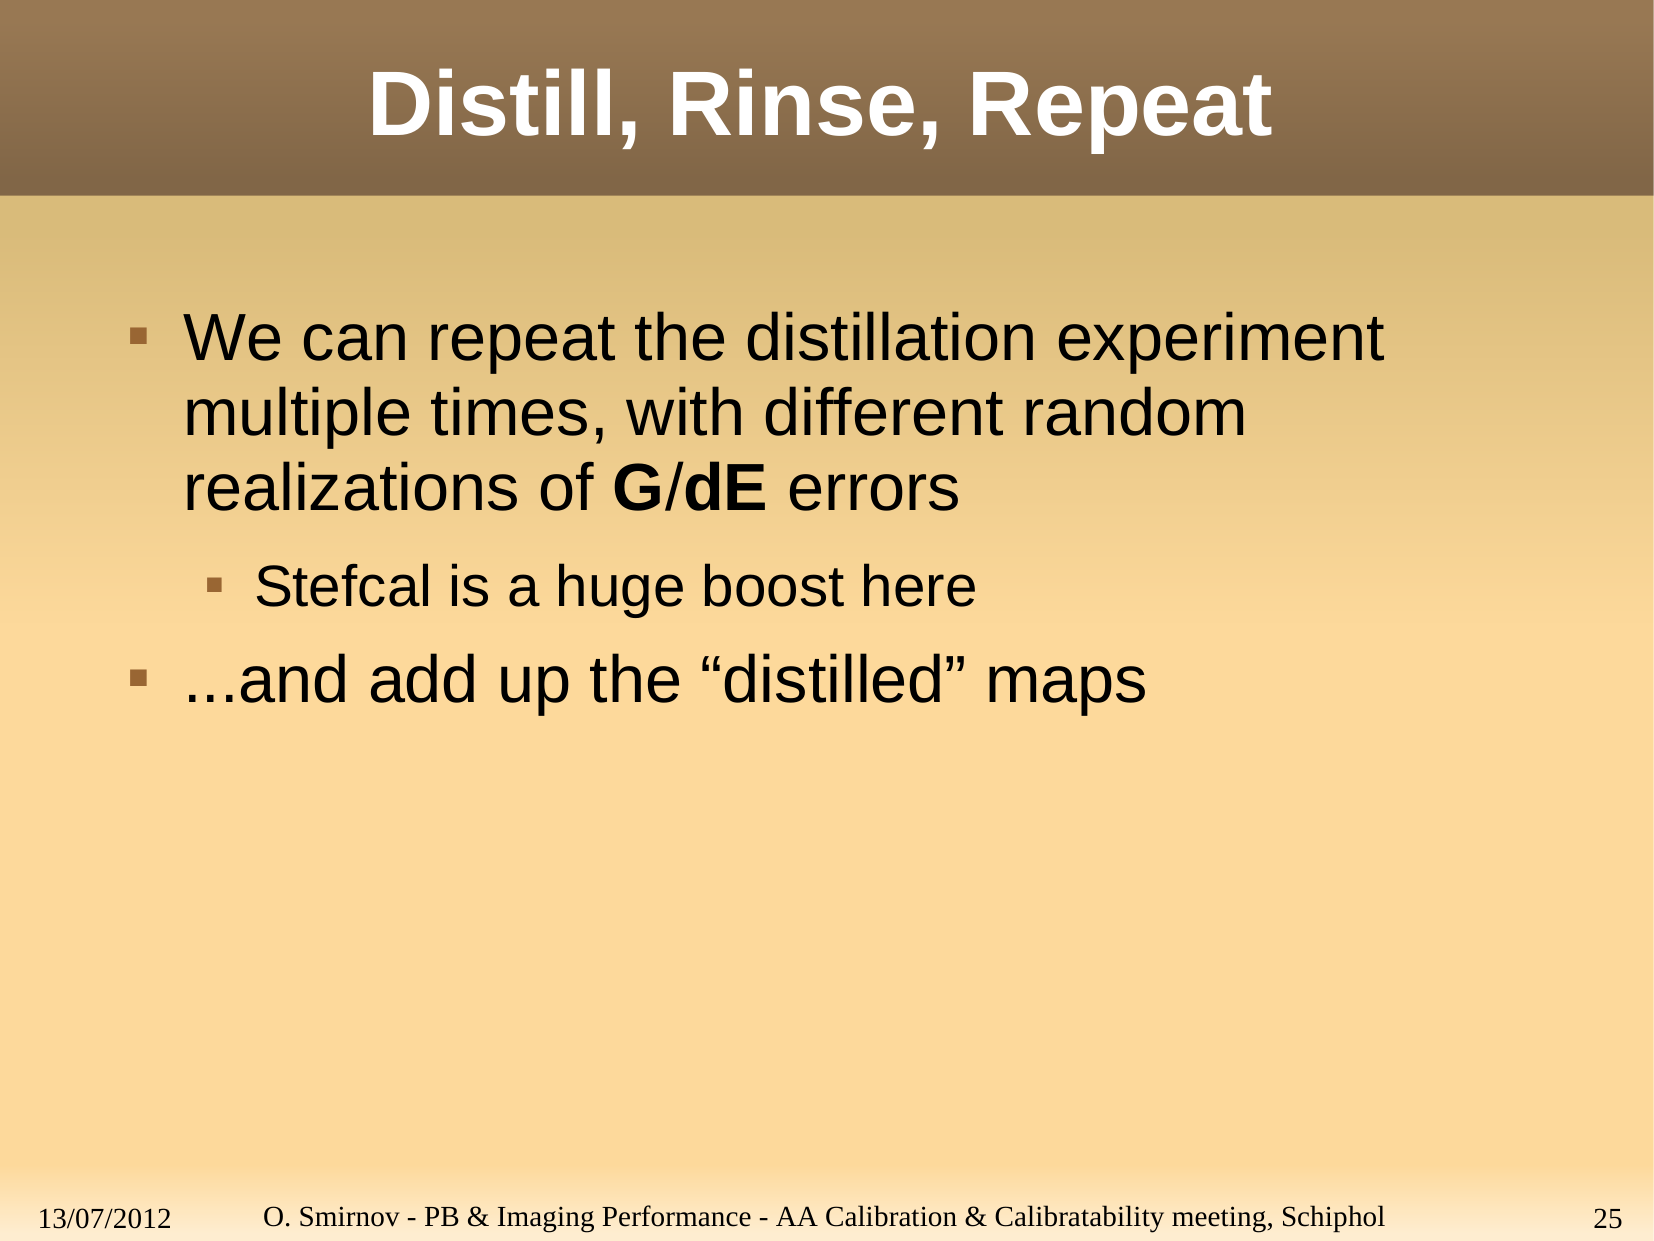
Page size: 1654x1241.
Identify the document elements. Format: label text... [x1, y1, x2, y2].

list We can repeat the distillation experiment multiple times, with different random realizations of G/dE errors Stefcal is a huge boost here ...and add up the “distilled” maps [112, 300, 1601, 1119]
title Distill, Rinse, Repeat [76, 0, 1565, 208]
picture [0, 0, 1654, 1241]
